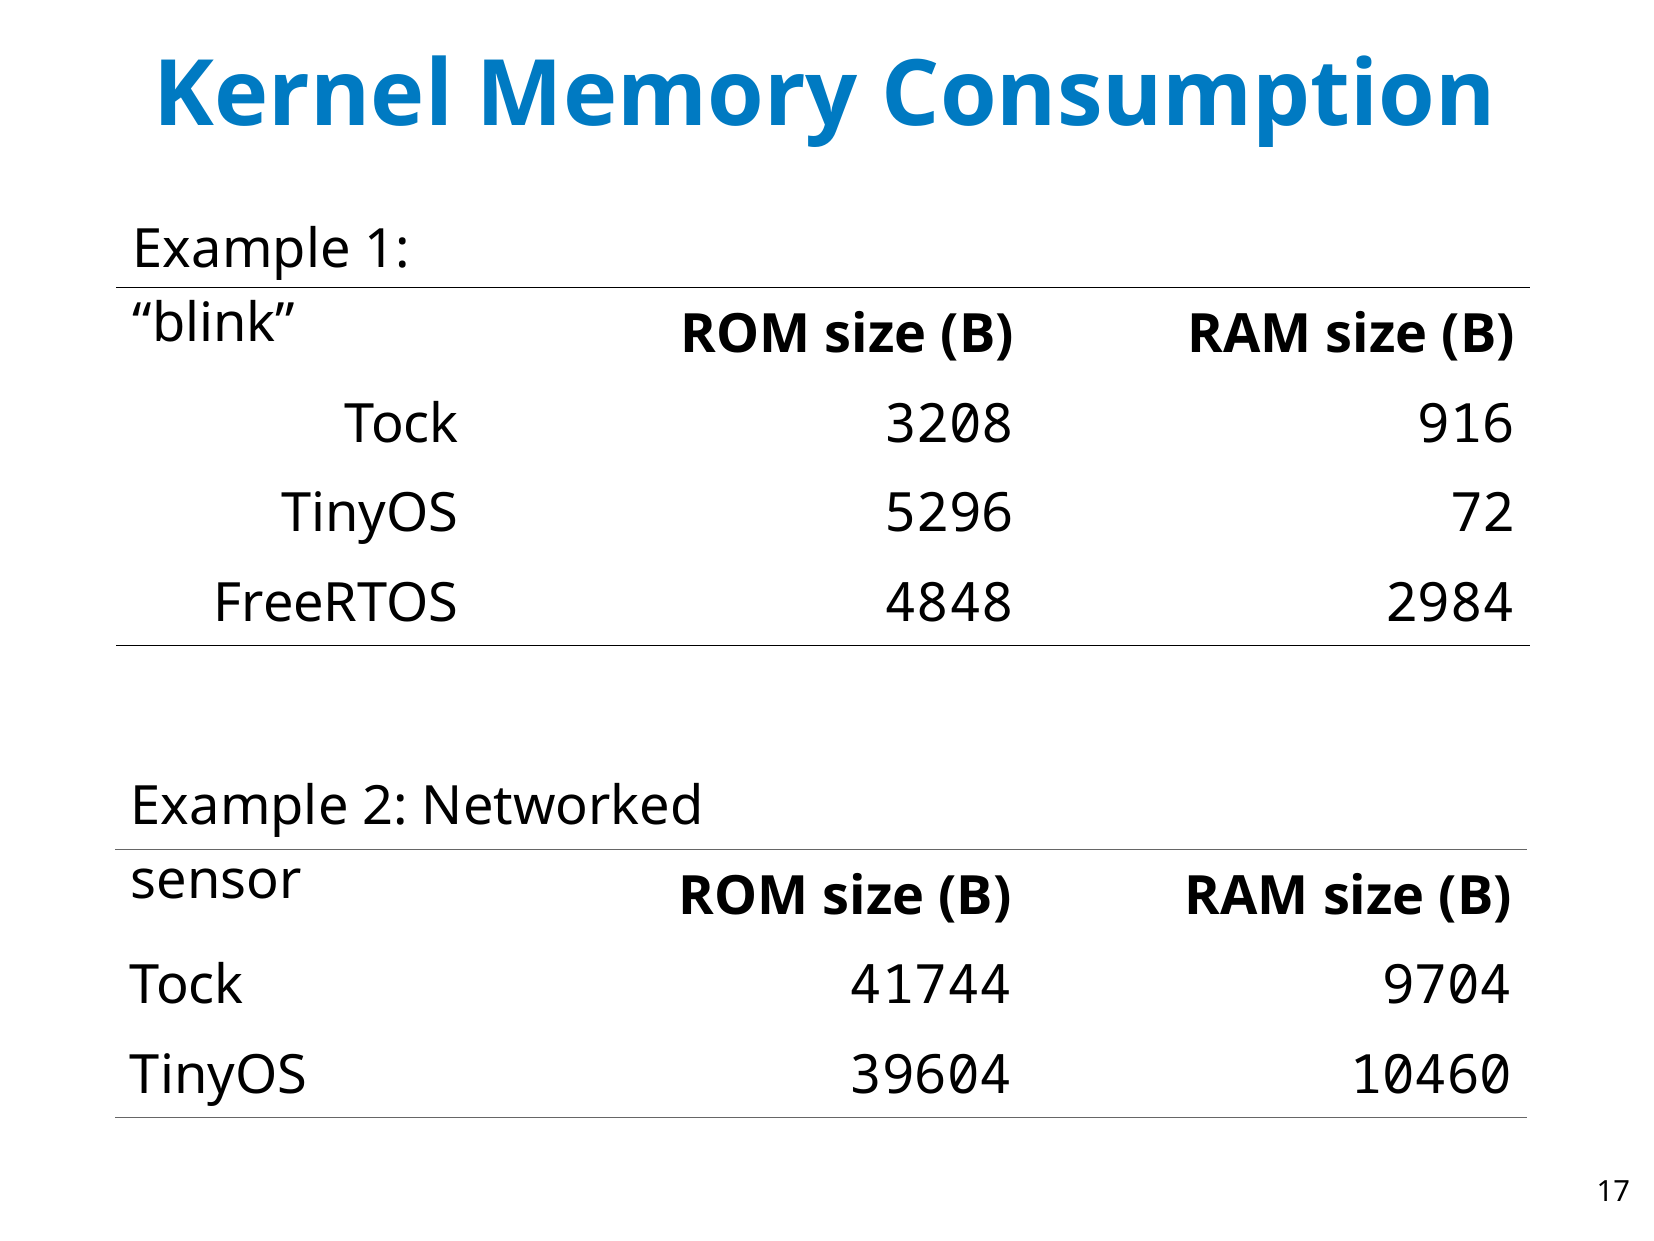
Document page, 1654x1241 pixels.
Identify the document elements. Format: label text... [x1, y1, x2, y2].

text_box Example 2: Networked sensor [116, 758, 899, 843]
table_header [116, 288, 473, 377]
table_header ROM size (B) [472, 850, 1027, 938]
table_cell 9704 [1027, 938, 1527, 1028]
table_cell 5296 [473, 466, 1029, 556]
table_header RAM size (B) [1027, 850, 1527, 938]
table_cell TinyOS [116, 466, 473, 556]
table_cell 10460 [1027, 1028, 1527, 1117]
text_box Kernel Memory Consumption [0, 0, 1651, 181]
table_cell 72 [1029, 466, 1530, 556]
text_box Example 1: “blink” [117, 201, 588, 287]
table_cell FreeRTOS [116, 556, 473, 645]
table_cell Tock [116, 377, 473, 466]
table_header ROM size (B) [473, 288, 1029, 377]
table_cell Tock [115, 938, 472, 1028]
table_header [115, 850, 472, 938]
table_cell 41744 [472, 938, 1027, 1028]
table_cell 3208 [473, 377, 1029, 466]
table_cell 4848 [473, 556, 1029, 645]
table_cell TinyOS [115, 1028, 472, 1117]
table_cell 916 [1029, 377, 1530, 466]
table_cell 39604 [472, 1028, 1027, 1117]
table_header RAM size (B) [1029, 288, 1530, 377]
table_cell 2984 [1029, 556, 1530, 645]
